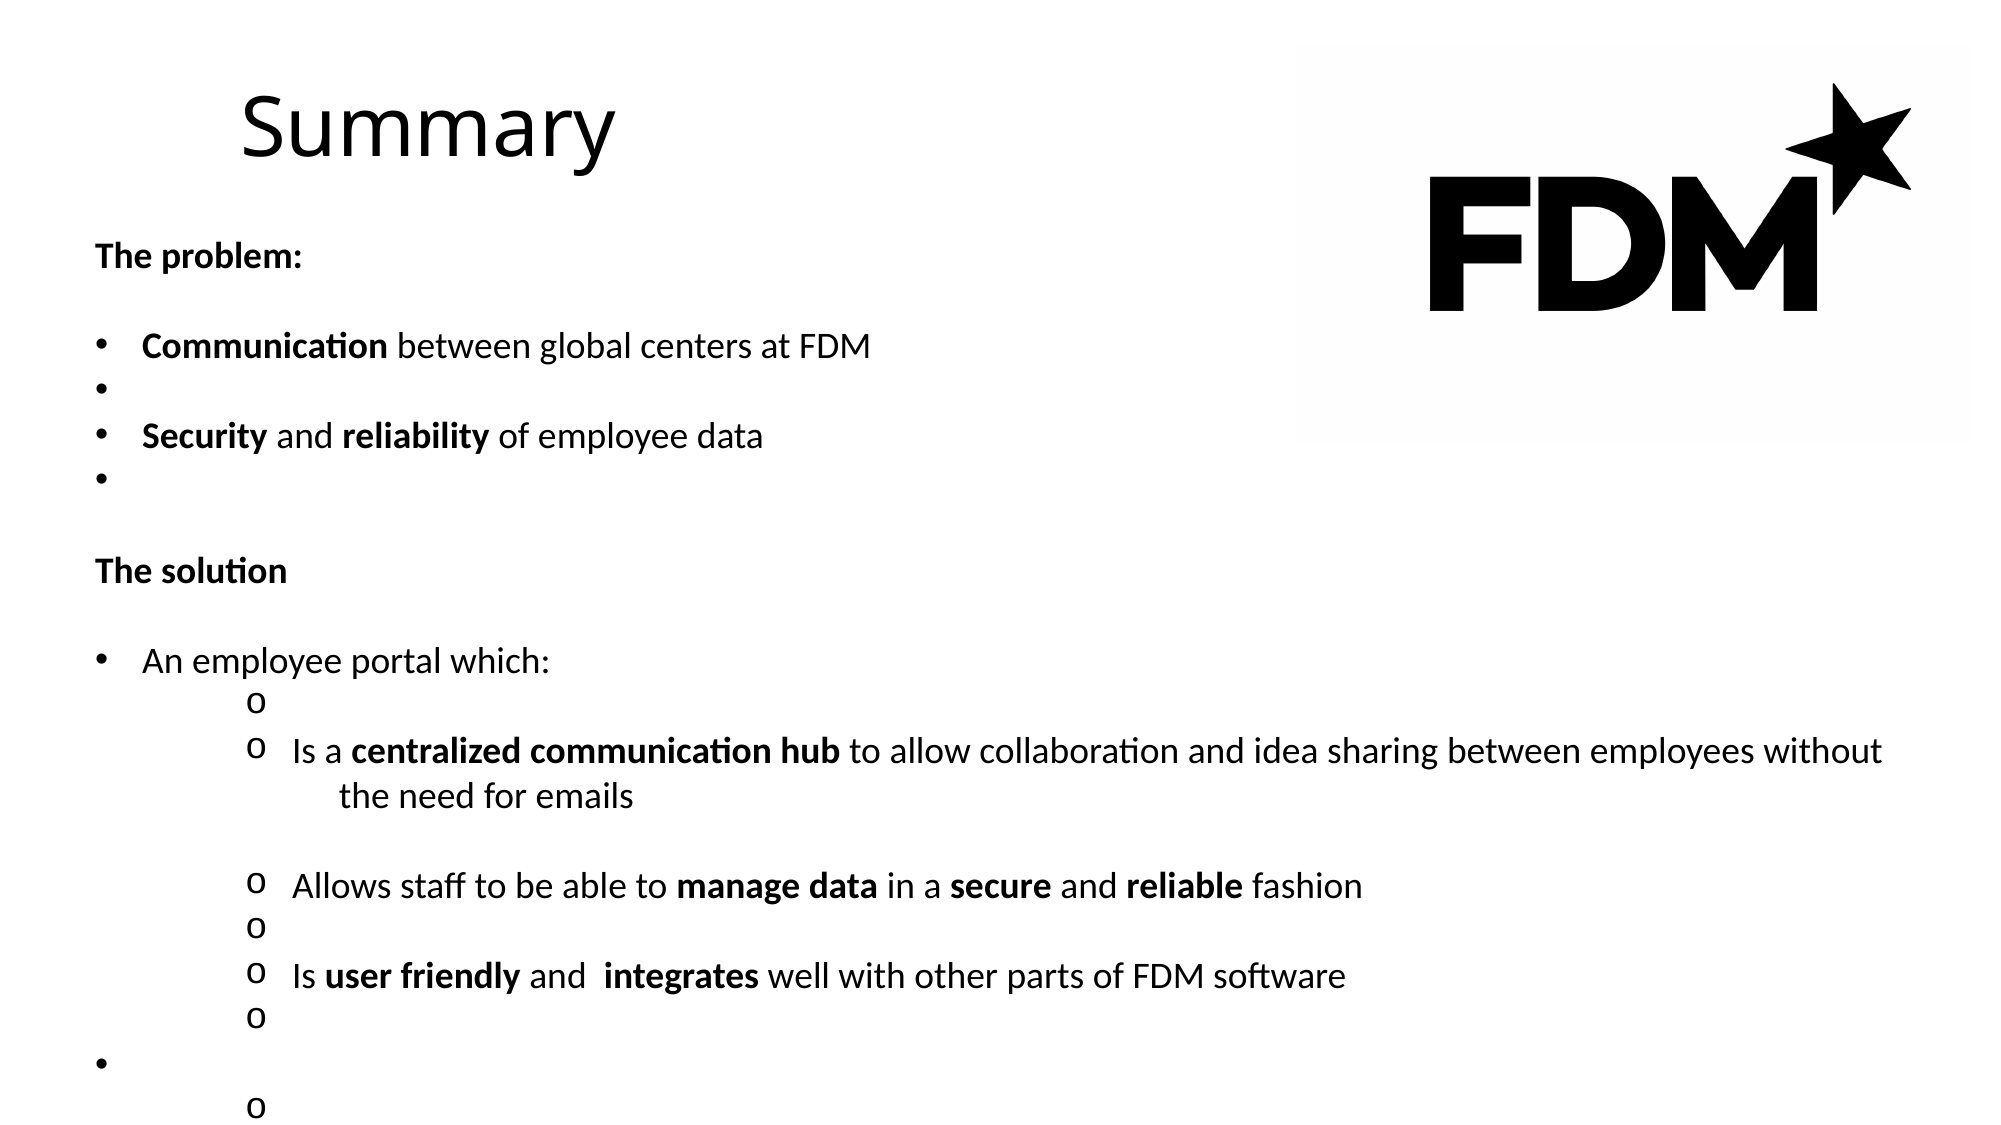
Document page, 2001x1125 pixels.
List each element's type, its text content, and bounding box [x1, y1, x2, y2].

text_box The problem: Communication between global centers at FDM Security and reliability of employee data The solution An employee portal which: Is a centralized communication hub to allow collaboration and idea sharing between employees without the need for emails Allows staff to be able to manage data in a secure and reliable fashion Is user friendly and integrates well with other parts of FDM software [80, 223, 1919, 1125]
picture [1295, 42, 1970, 446]
text_box Summary [225, 57, 1295, 201]
